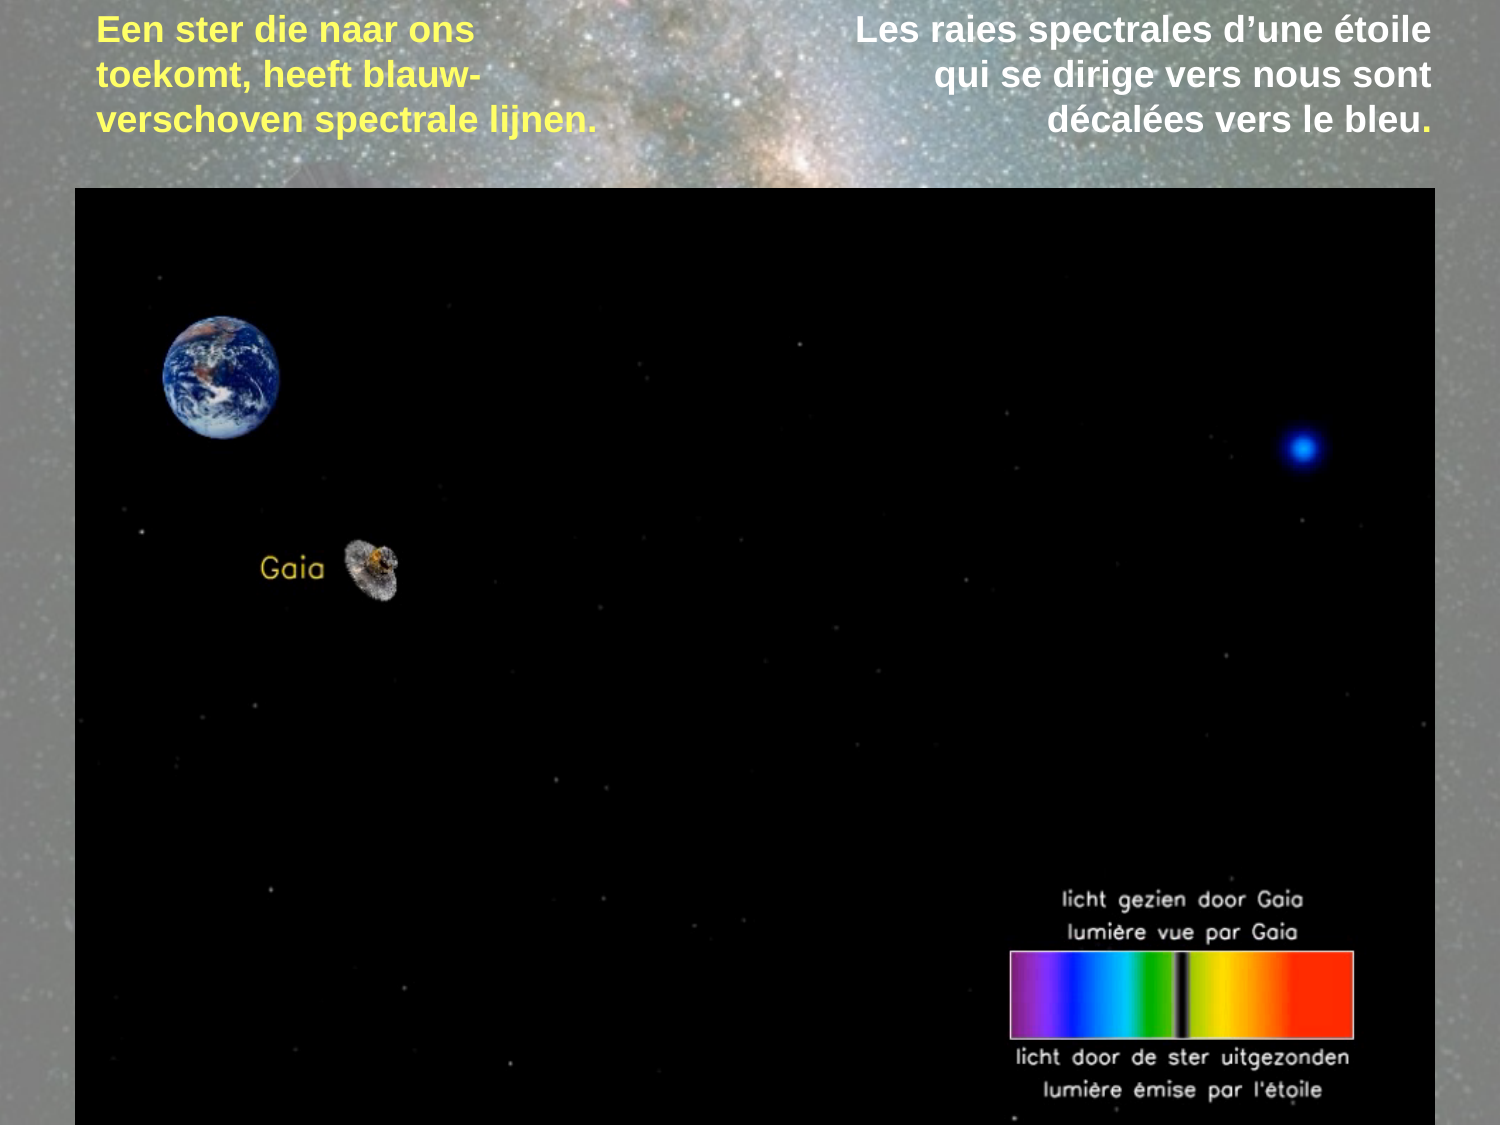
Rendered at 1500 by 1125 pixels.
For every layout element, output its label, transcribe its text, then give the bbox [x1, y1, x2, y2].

text_box [75, 187, 1436, 1125]
picture [0, 0, 1500, 1125]
text_box Een ster die naar ons toekomt, heeft blauw-verschoven spectrale lijnen. [81, 0, 644, 148]
text_box Les raies spectrales d’une étoile qui se dirige vers nous sont décalées vers le bleu. [832, 0, 1447, 148]
